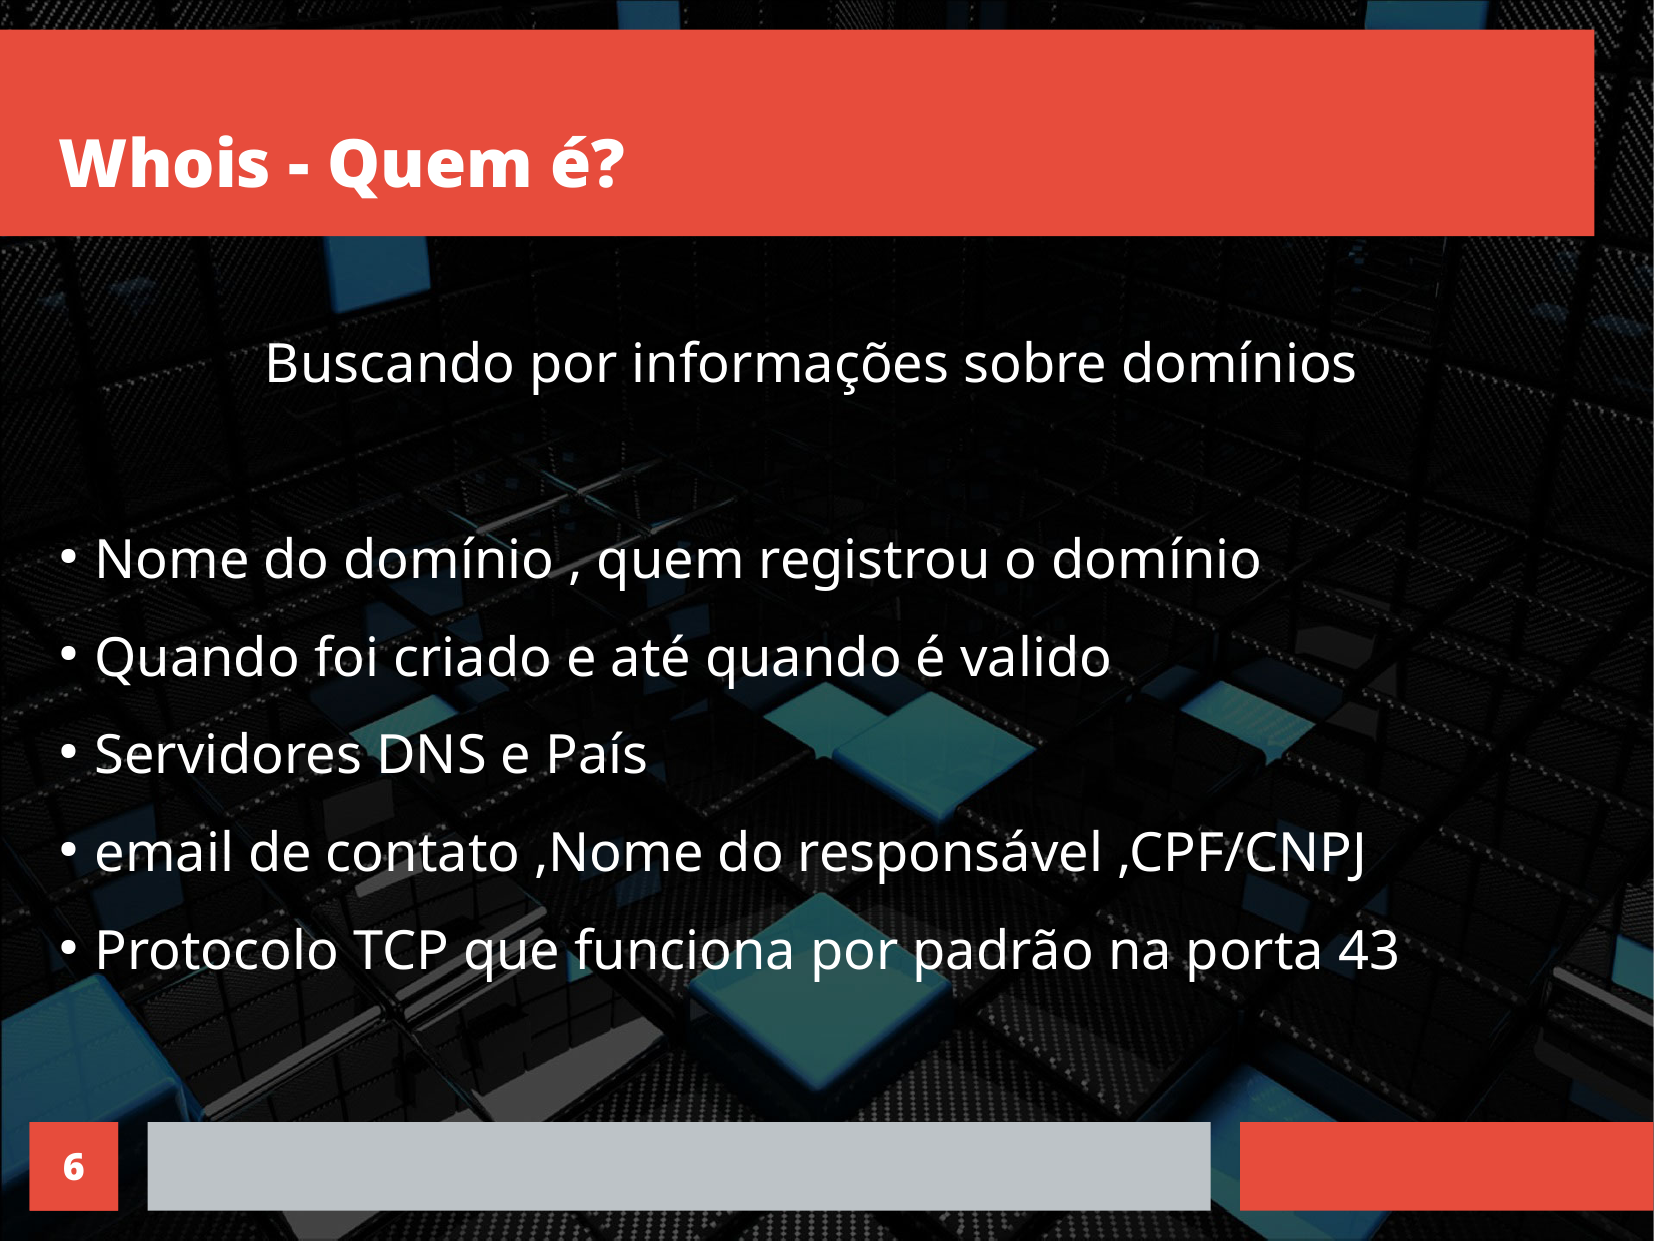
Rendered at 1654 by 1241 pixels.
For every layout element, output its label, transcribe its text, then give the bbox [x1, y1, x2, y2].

list Buscando por informações sobre domínios Nome do domínio , quem registrou o domínio Quando foi criado e até quando é valido Servidores DNS e País email de contato ,Nome do responsável ,CPF/CNPJ Protocolo TCP que funciona por padrão na porta 43 [59, 324, 1565, 1093]
title Whois - Quem é? [59, 59, 1595, 207]
picture [0, 0, 1654, 1241]
